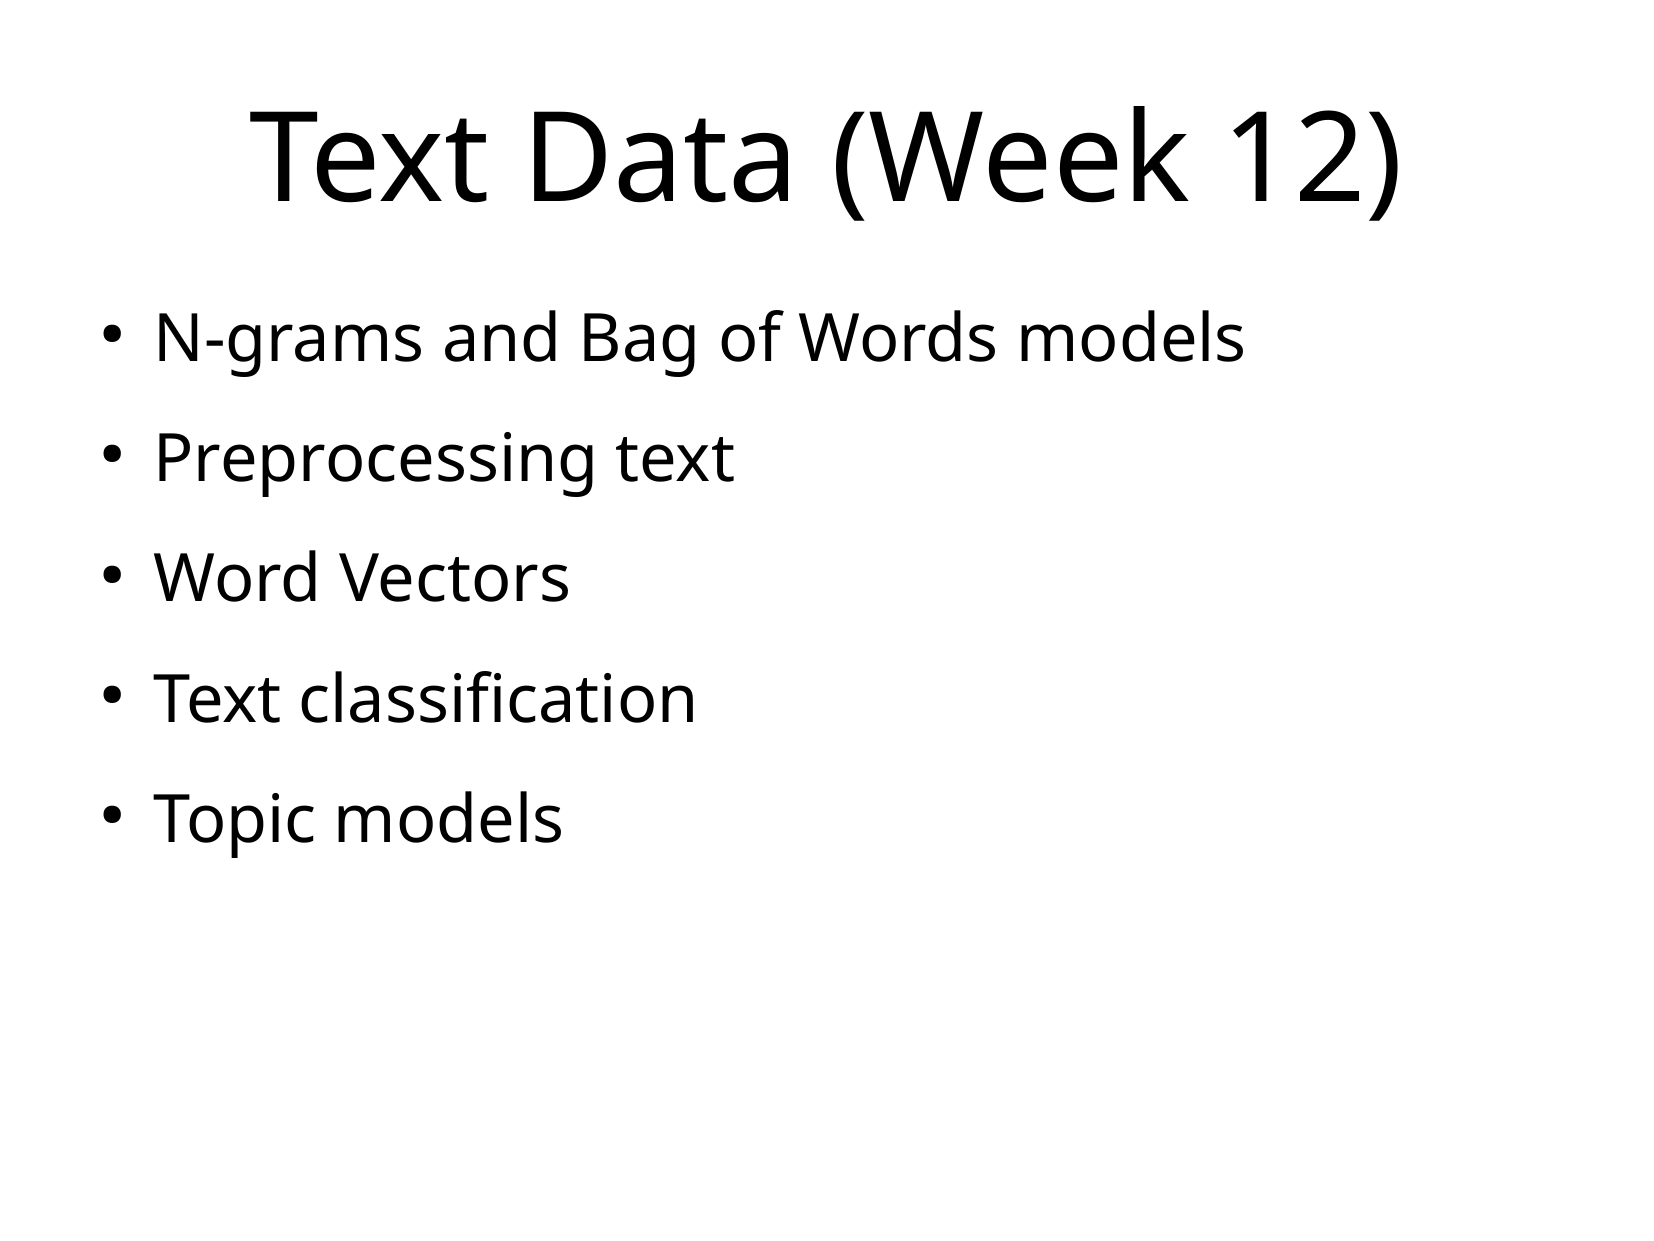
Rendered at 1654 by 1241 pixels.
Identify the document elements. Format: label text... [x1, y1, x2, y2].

list N-grams and Bag of Words models Preprocessing text Word Vectors Text classification Topic models [82, 290, 1571, 1010]
title Text Data (Week 12) [82, 49, 1571, 257]
